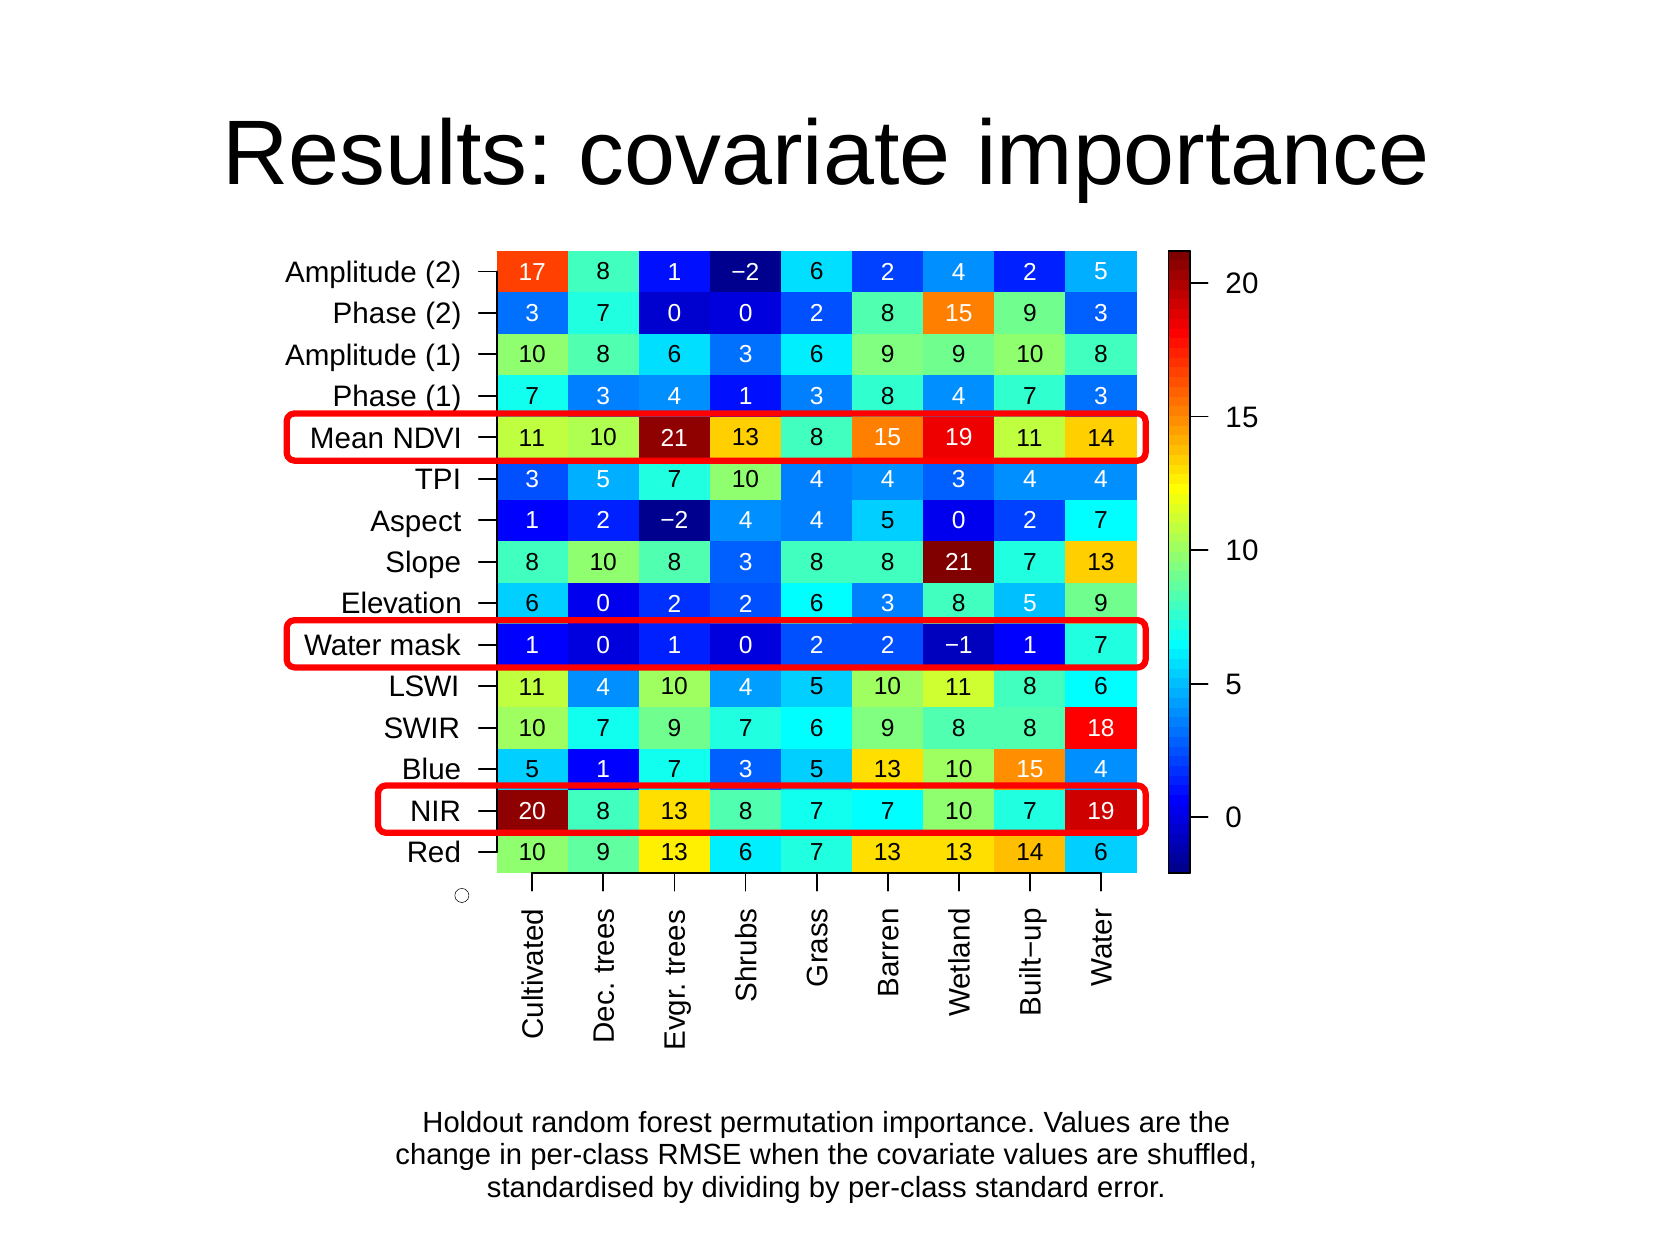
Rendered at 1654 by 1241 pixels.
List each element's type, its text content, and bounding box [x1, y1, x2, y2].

text_box Holdout random forest permutation importance. Values are the change in per-class RMSE when the covariate values are shuffled, standardised by dividing by per-class standard error. [366, 1098, 1288, 1212]
picture [290, 624, 1142, 664]
title Results: covariate importance [82, 49, 1571, 257]
picture [290, 417, 1142, 457]
picture [284, 257, 1259, 1052]
